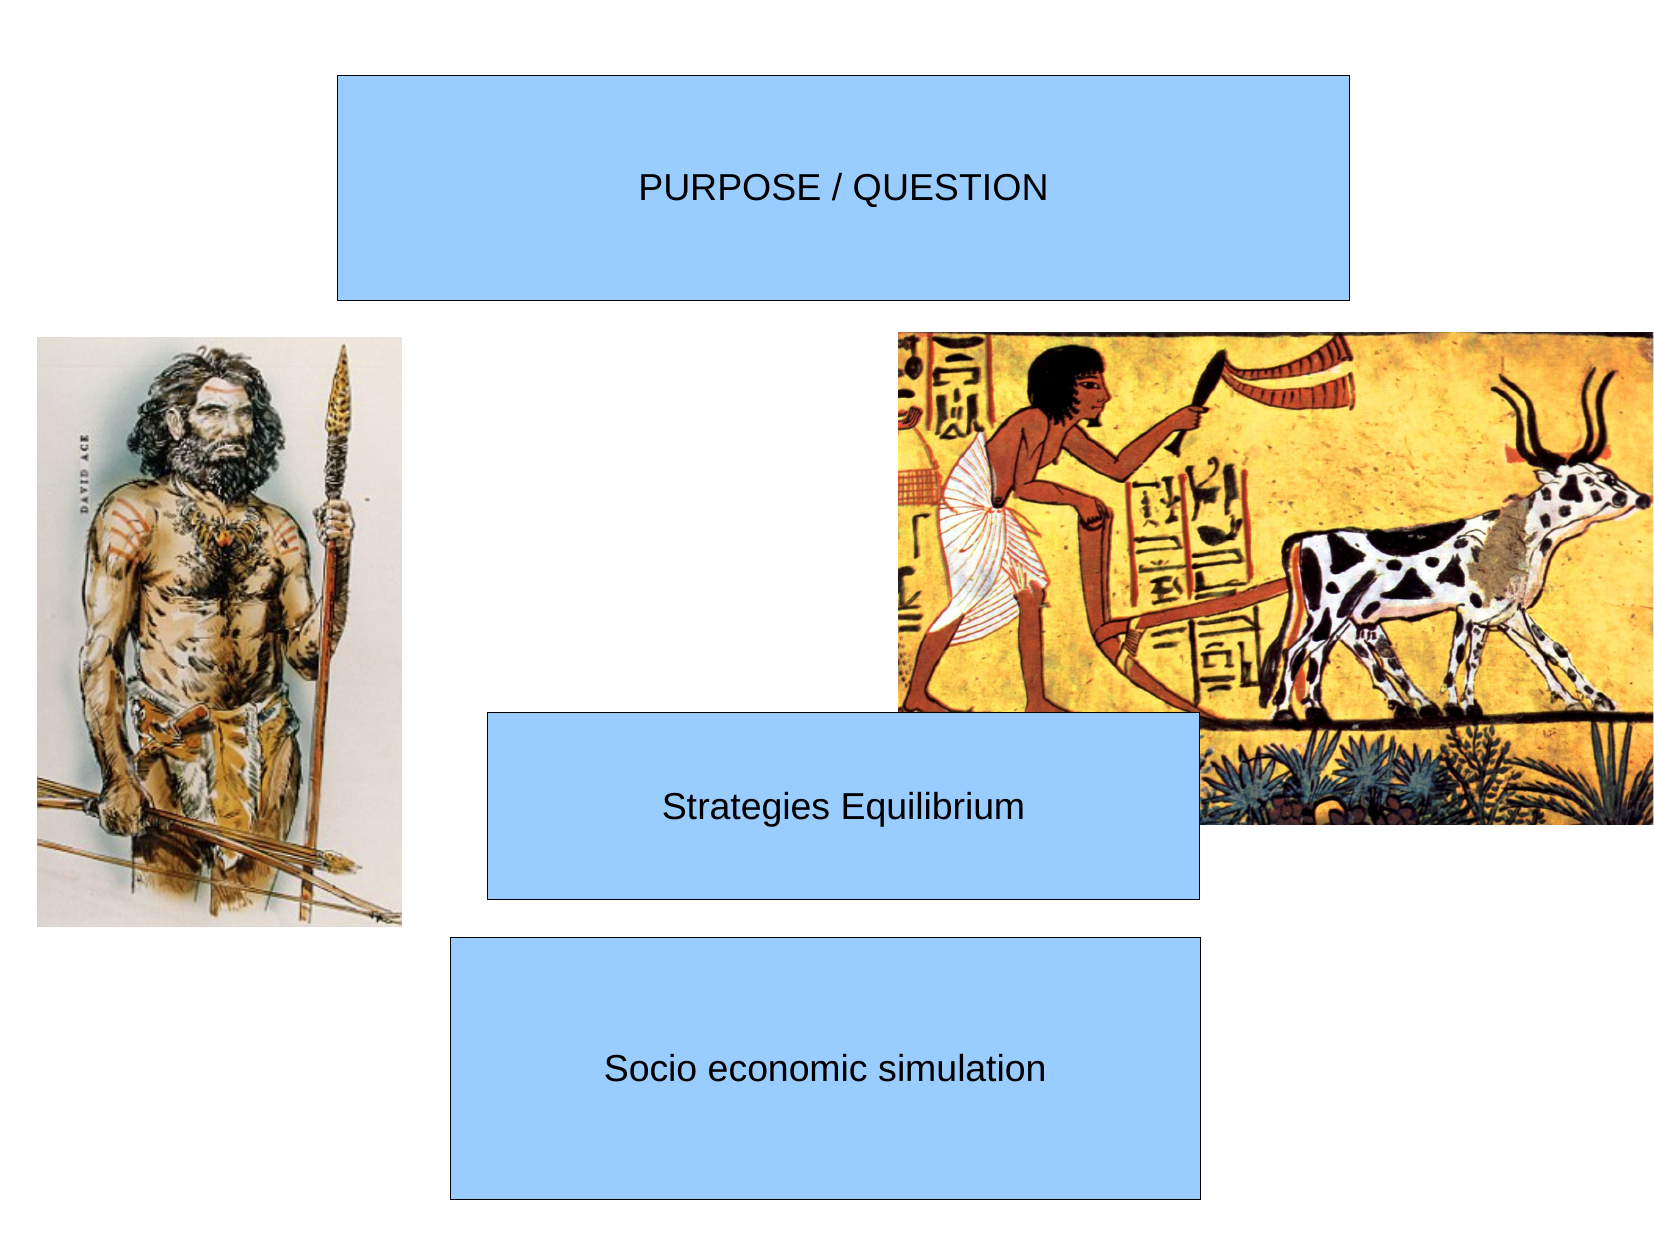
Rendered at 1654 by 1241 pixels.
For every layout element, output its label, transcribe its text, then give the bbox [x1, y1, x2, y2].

text_box Strategies Equilibrium [487, 712, 1200, 900]
picture [37, 337, 402, 927]
picture [898, 332, 1654, 826]
text_box PURPOSE / QUESTION [337, 75, 1350, 301]
text_box Socio economic simulation [450, 937, 1201, 1200]
